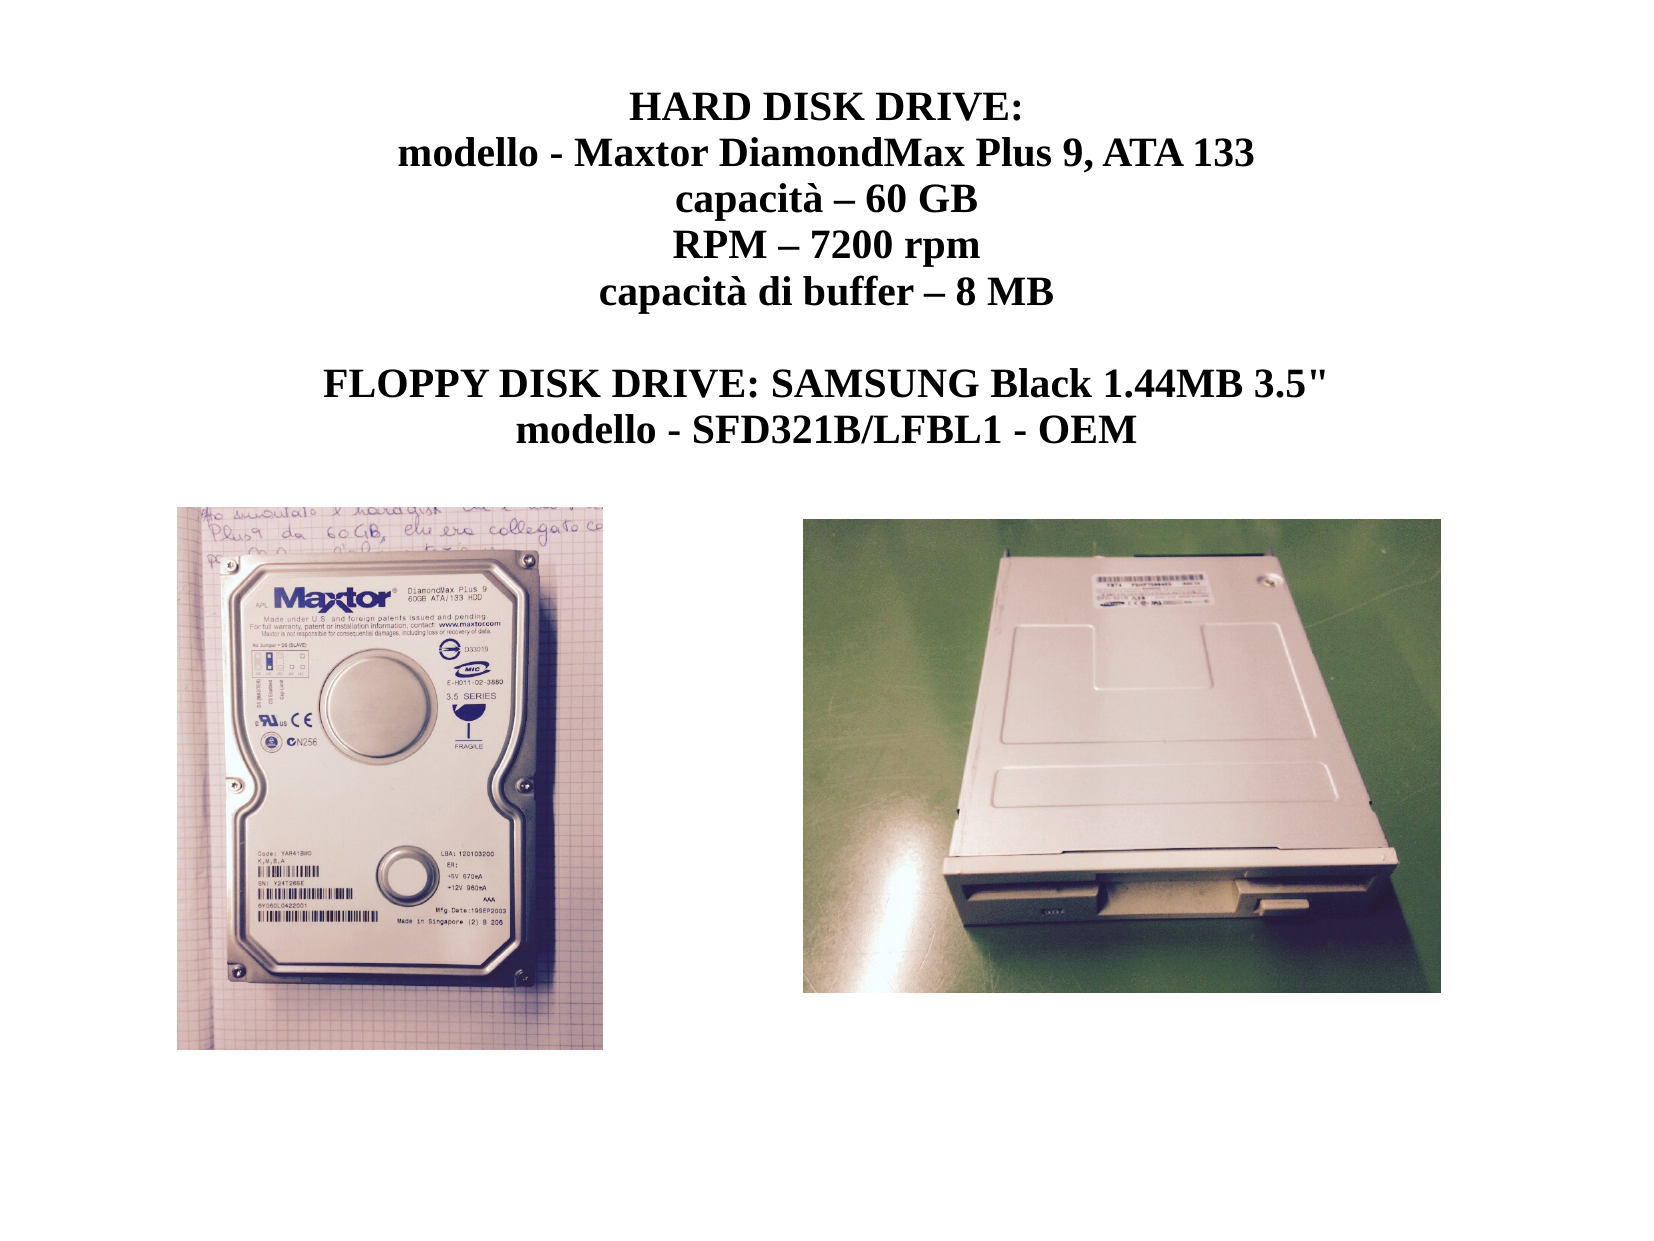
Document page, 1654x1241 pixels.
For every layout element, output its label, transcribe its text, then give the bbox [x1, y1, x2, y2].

picture [803, 519, 1441, 993]
title HARD DISK DRIVE: modello - Maxtor DiamondMax Plus 9, ATA 133 capacità – 60 GB RPM – 7200 rpm capacità di buffer – 8 MB FLOPPY DISK DRIVE: SAMSUNG Black 1.44MB 3.5" modello - SFD321B/LFBL1 - OEM [82, 81, 1571, 455]
picture [177, 507, 603, 1050]
